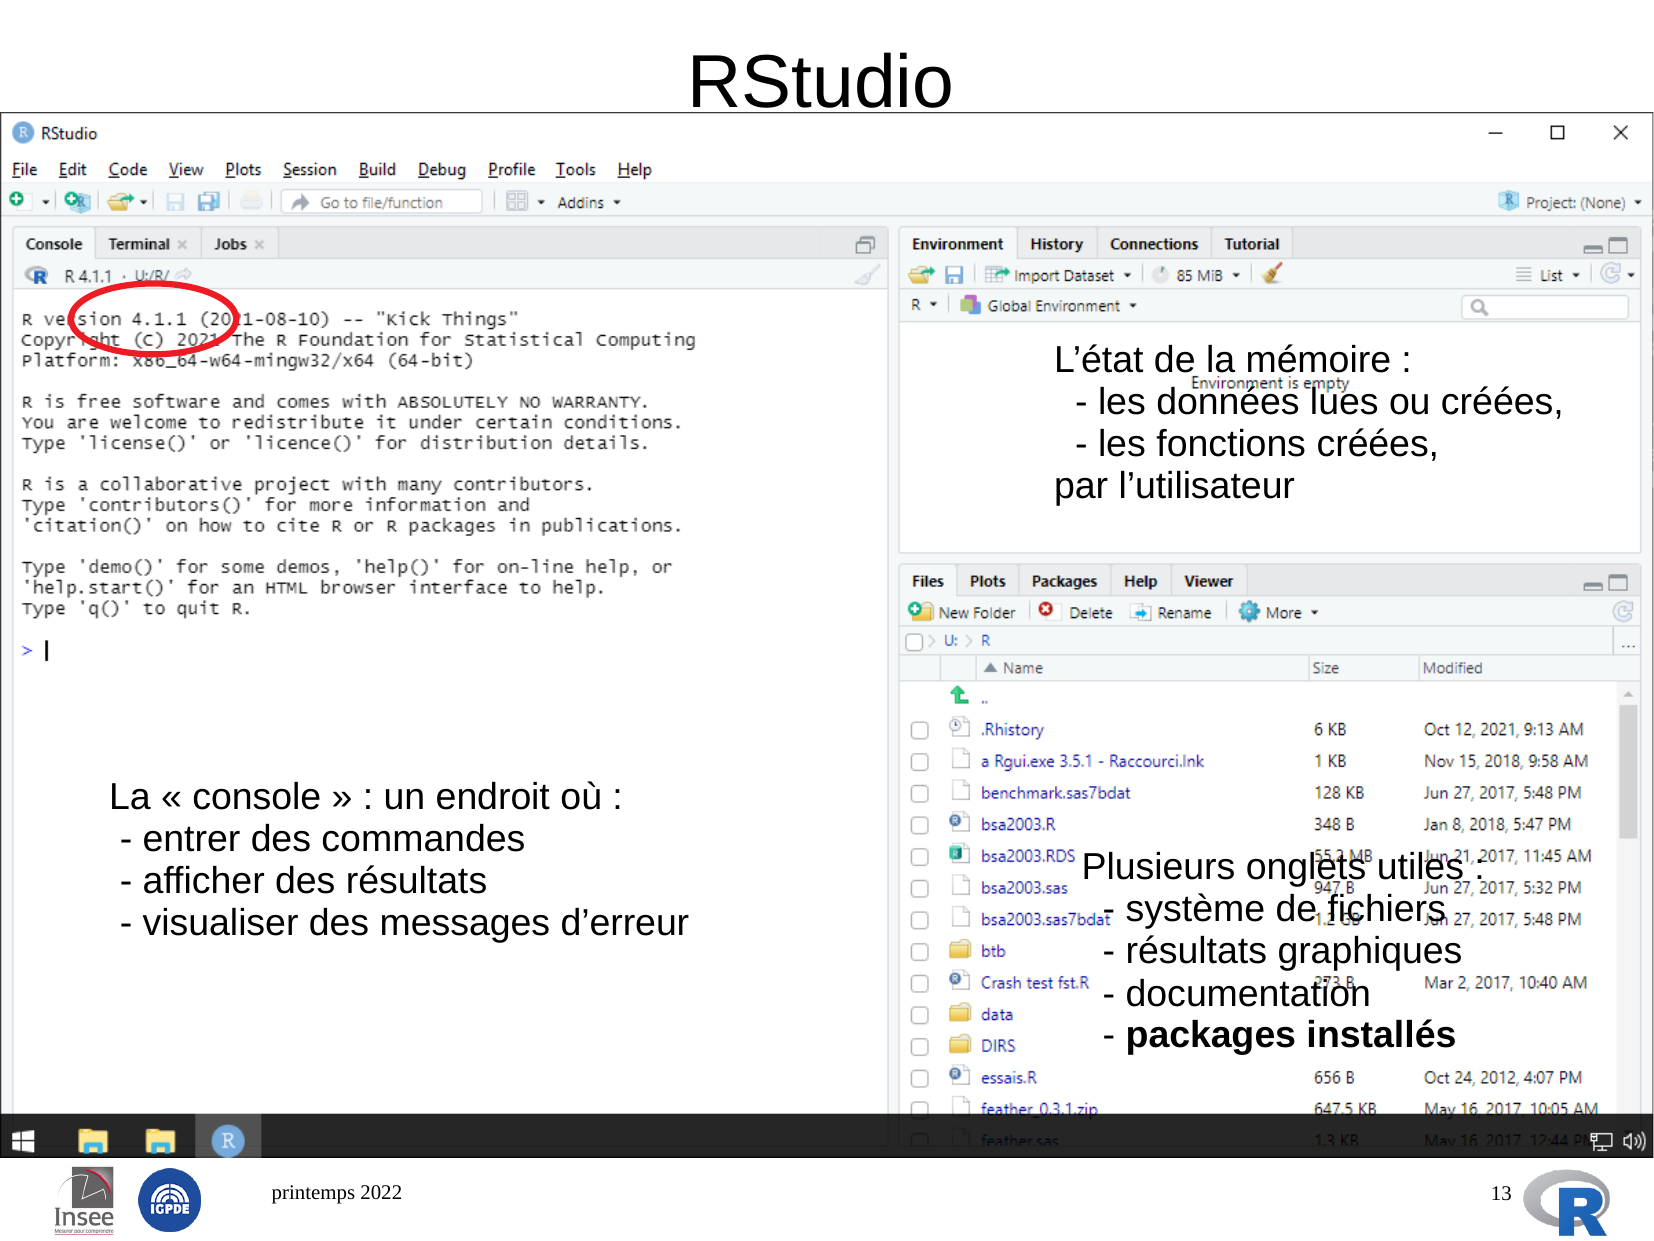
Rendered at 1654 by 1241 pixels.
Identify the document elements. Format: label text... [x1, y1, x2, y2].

text_box La « console » : un endroit où : - entrer des commandes - afficher des résultats - visualiser des messages d’erreur [94, 767, 851, 981]
picture [1523, 1169, 1610, 1236]
picture [138, 1168, 201, 1232]
picture [47, 1163, 120, 1236]
text_box Plusieurs onglets utiles : - système de fichiers - résultats graphiques - documentation - packages installés [1066, 838, 1501, 1064]
text_box L’état de la mémoire : - les données lues ou créées, - les fonctions créées, par l’utilisateur [1039, 330, 1616, 514]
title RStudio [77, 35, 1566, 128]
picture [0, 112, 1654, 1158]
